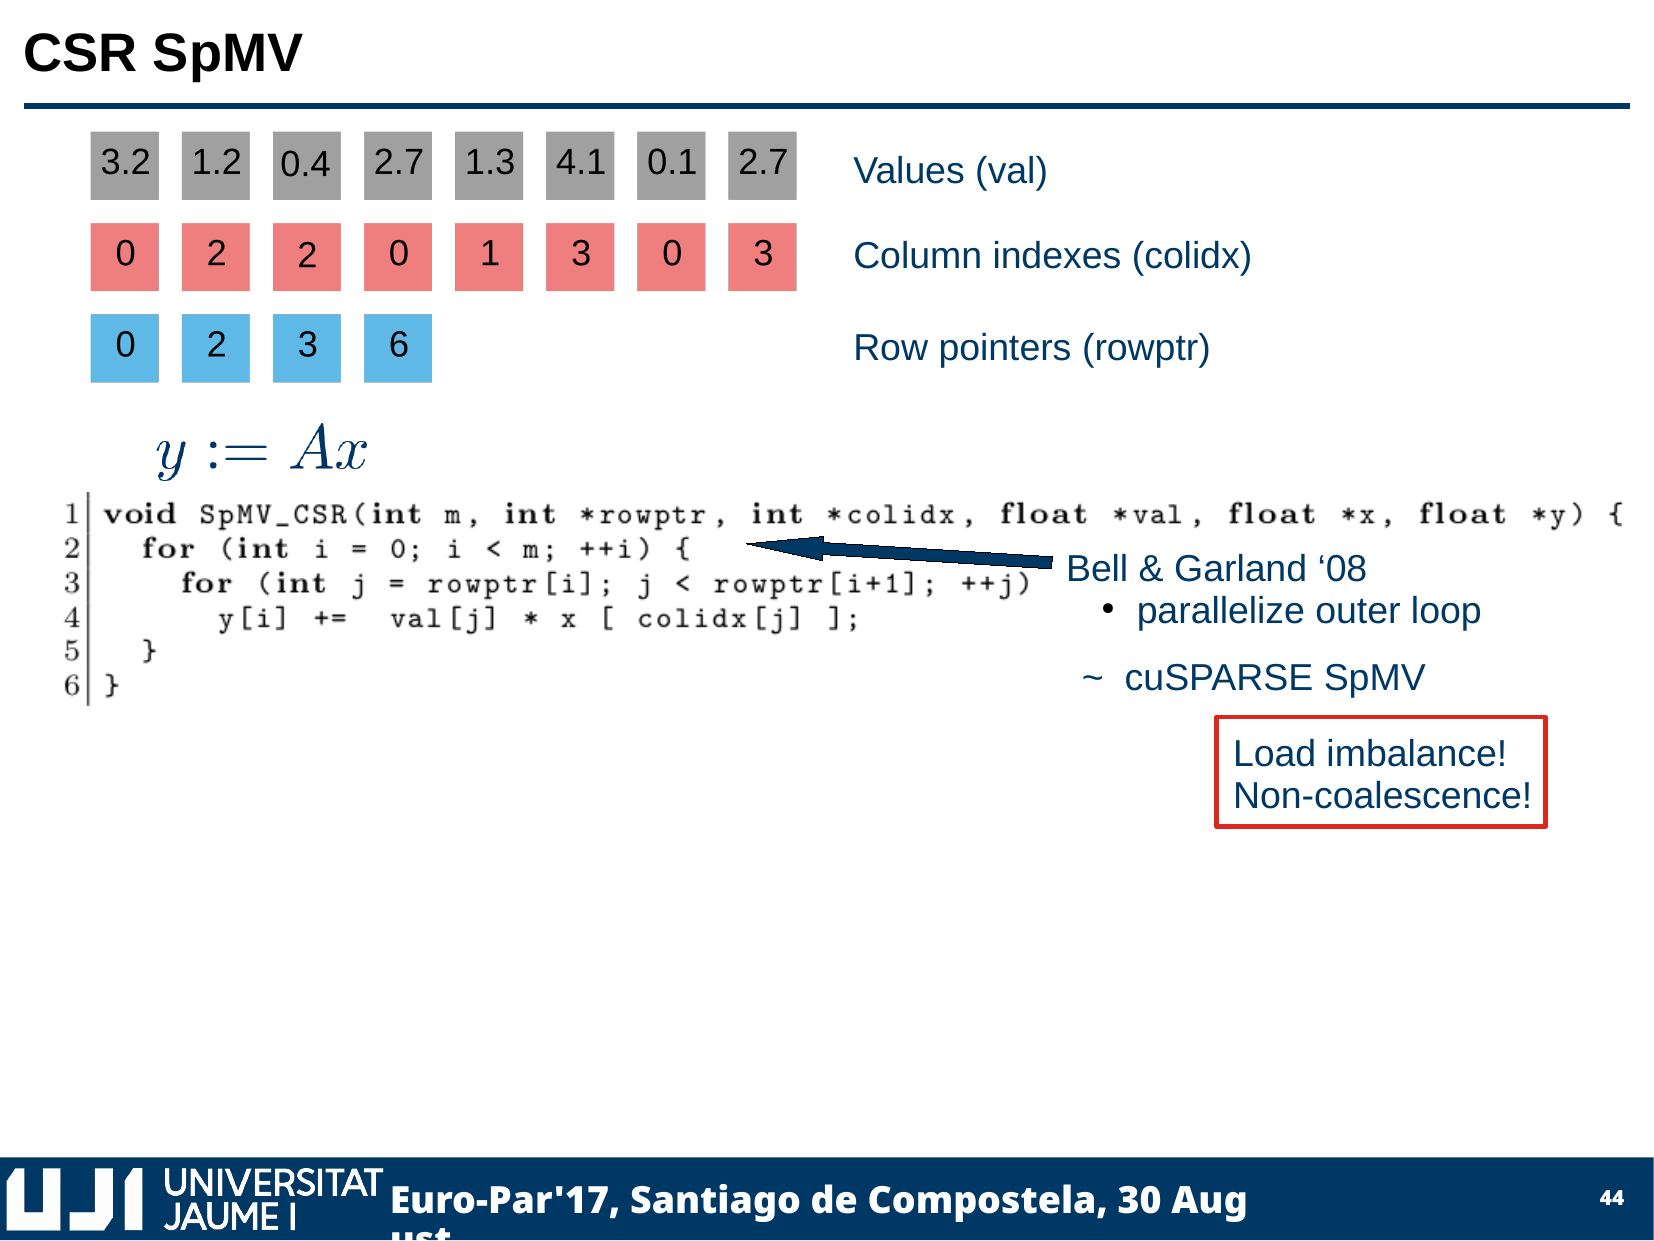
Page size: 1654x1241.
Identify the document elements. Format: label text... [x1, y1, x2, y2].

title CSR SpMV [23, 0, 1630, 107]
picture [0, 1158, 390, 1241]
picture [156, 423, 367, 481]
picture [83, 124, 804, 390]
picture [56, 492, 1630, 706]
text_box Load imbalance! Non-coalescence! [1219, 725, 1543, 824]
text_box ~ cuSPARSE SpMV [1067, 648, 1441, 706]
text_box [746, 536, 1053, 569]
text_box Bell & Garland ‘08 parallelize outer loop [1051, 539, 1497, 639]
text_box Column indexes (colidx) [838, 227, 1268, 284]
text_box Row pointers (rowptr) [838, 318, 1226, 376]
text_box Values (val) [838, 141, 1063, 199]
